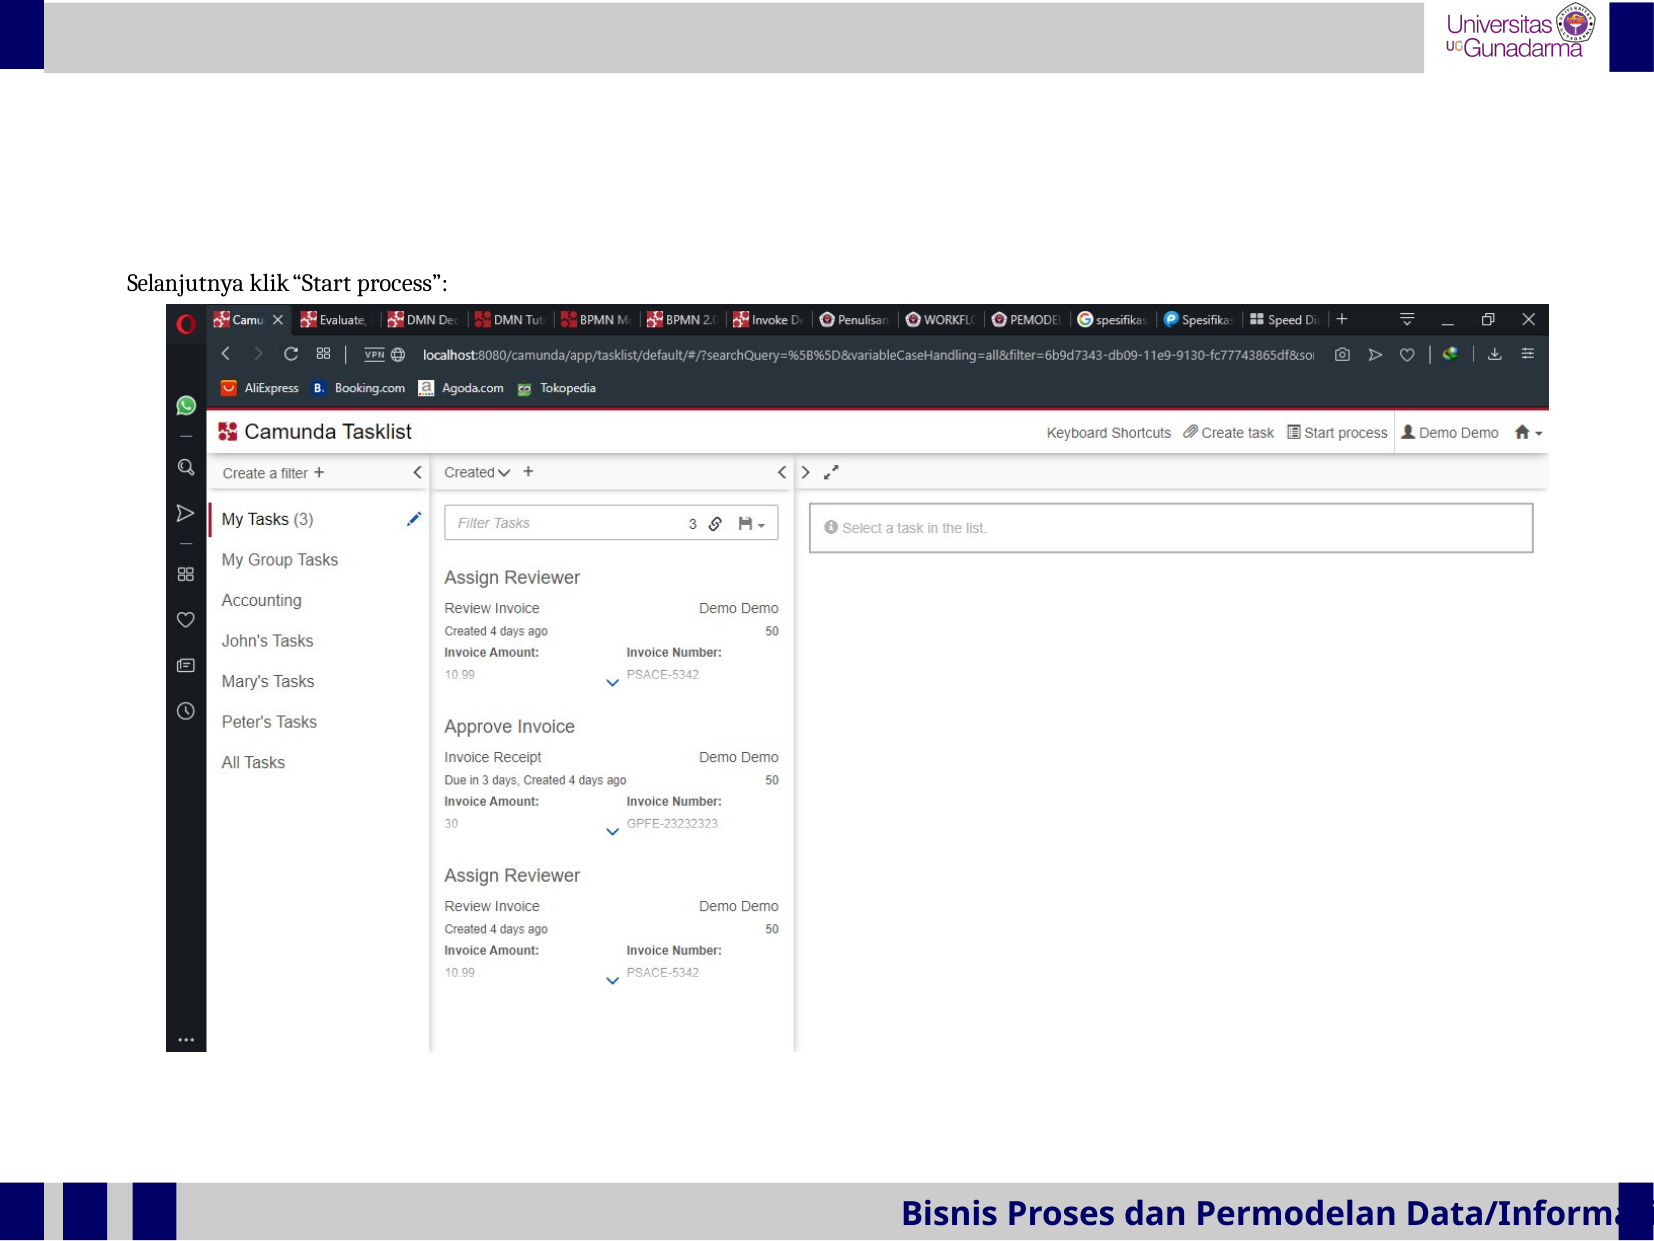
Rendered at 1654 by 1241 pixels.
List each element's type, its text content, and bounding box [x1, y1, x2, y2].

picture [1437, 2, 1610, 62]
picture [166, 304, 1549, 1052]
list Selanjutnya klik “Start process”: [14, 210, 1630, 1171]
